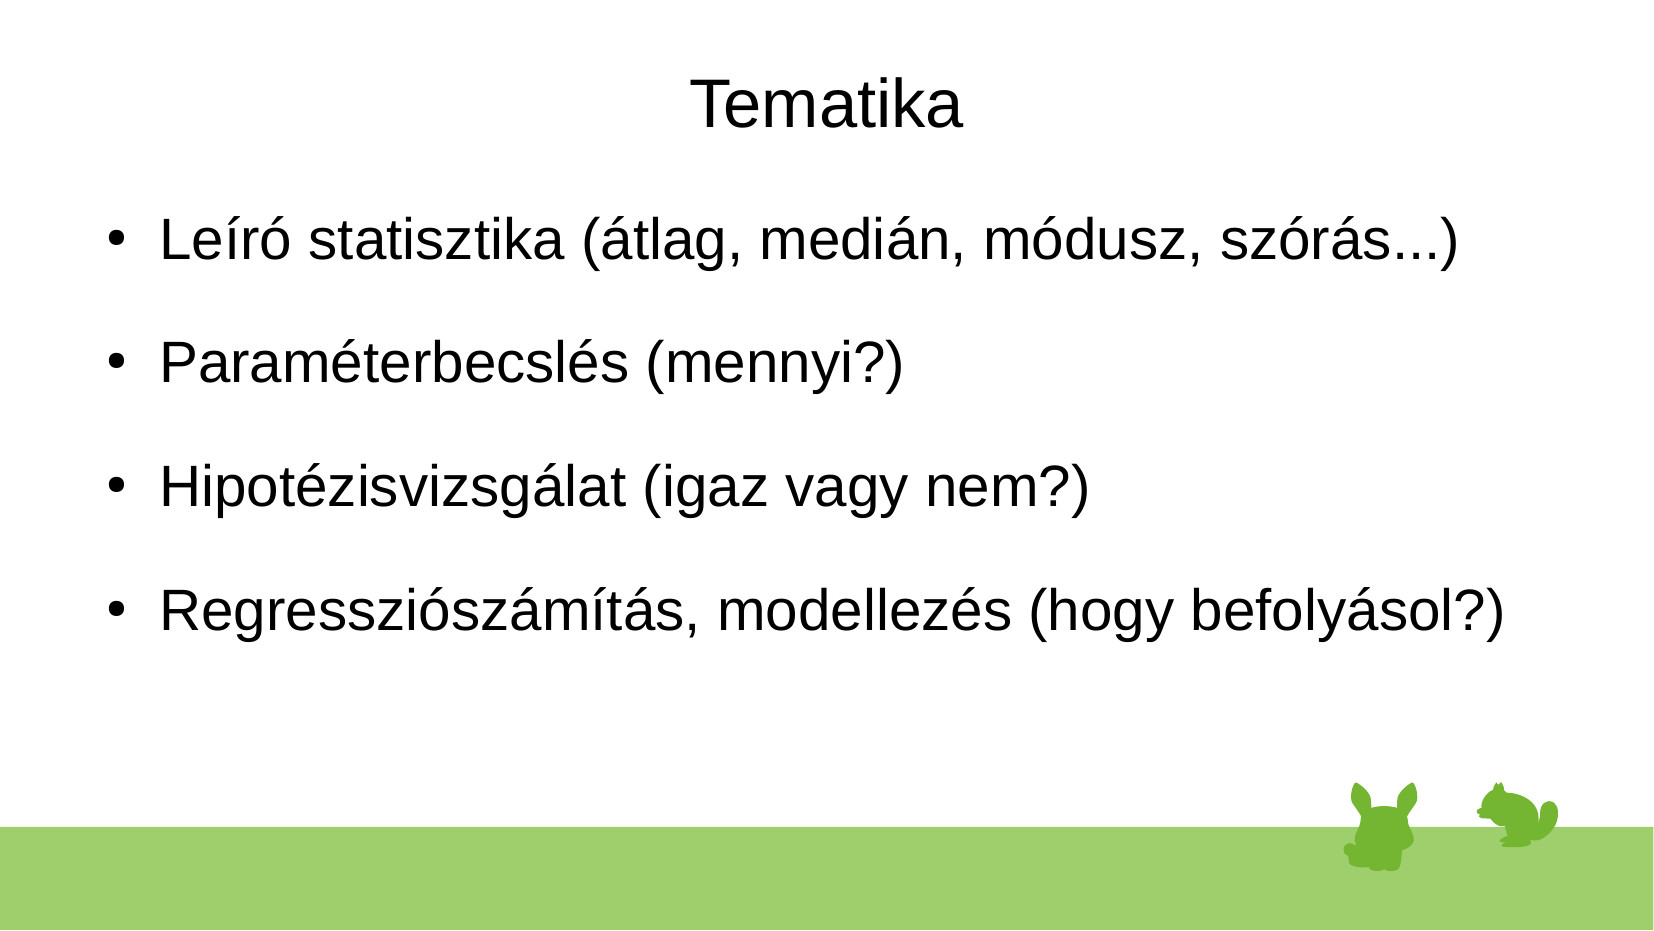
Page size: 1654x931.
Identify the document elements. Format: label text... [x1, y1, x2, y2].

title Tematika [88, 29, 1565, 178]
list Leíró statisztika (átlag, medián, módusz, szórás...) Paraméterbecslés (mennyi?) Hipotézisvizsgálat (igaz vagy nem?) Regressziószámítás, modellezés (hogy befolyásol?) [88, 206, 1565, 739]
